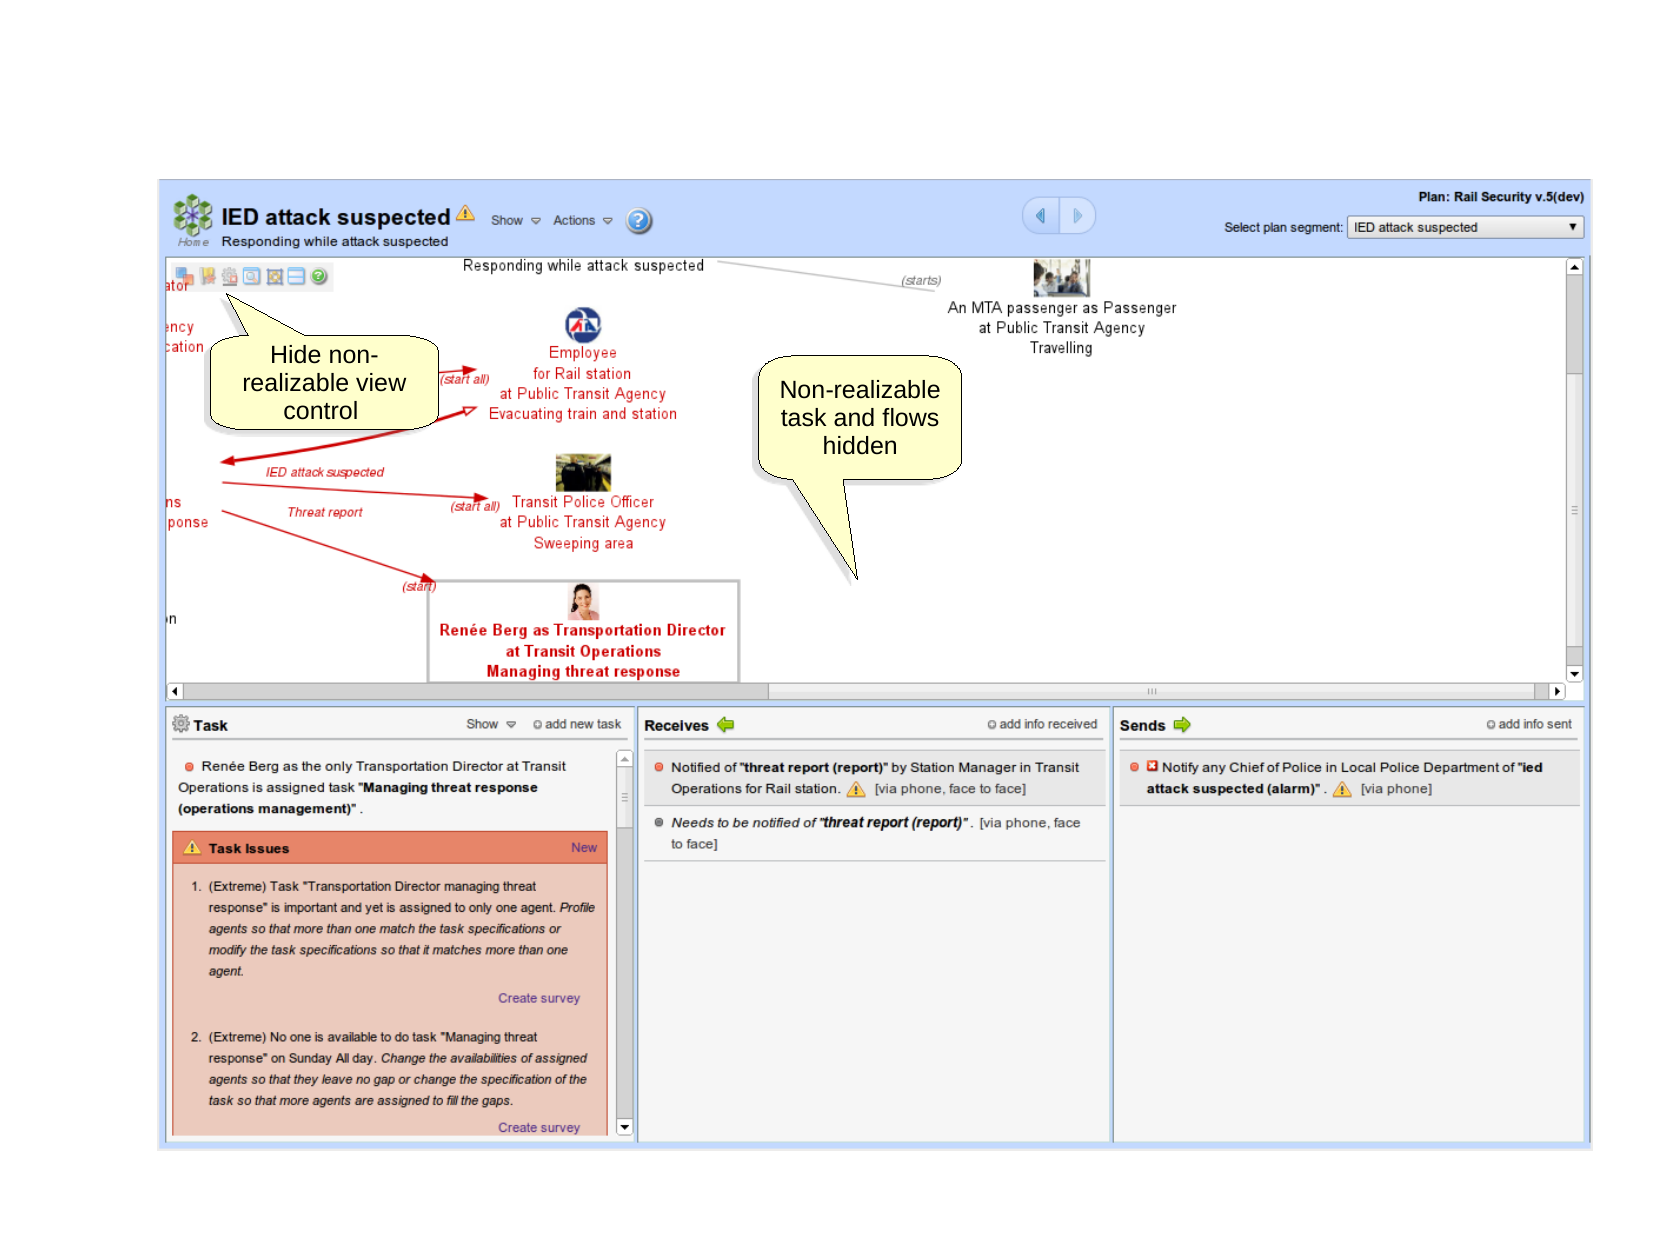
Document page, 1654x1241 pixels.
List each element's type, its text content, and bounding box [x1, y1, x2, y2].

text_box Hide non-realizable view control [210, 293, 439, 430]
text_box Non-realizable task and flows hidden [758, 355, 962, 580]
picture [157, 179, 1593, 1151]
